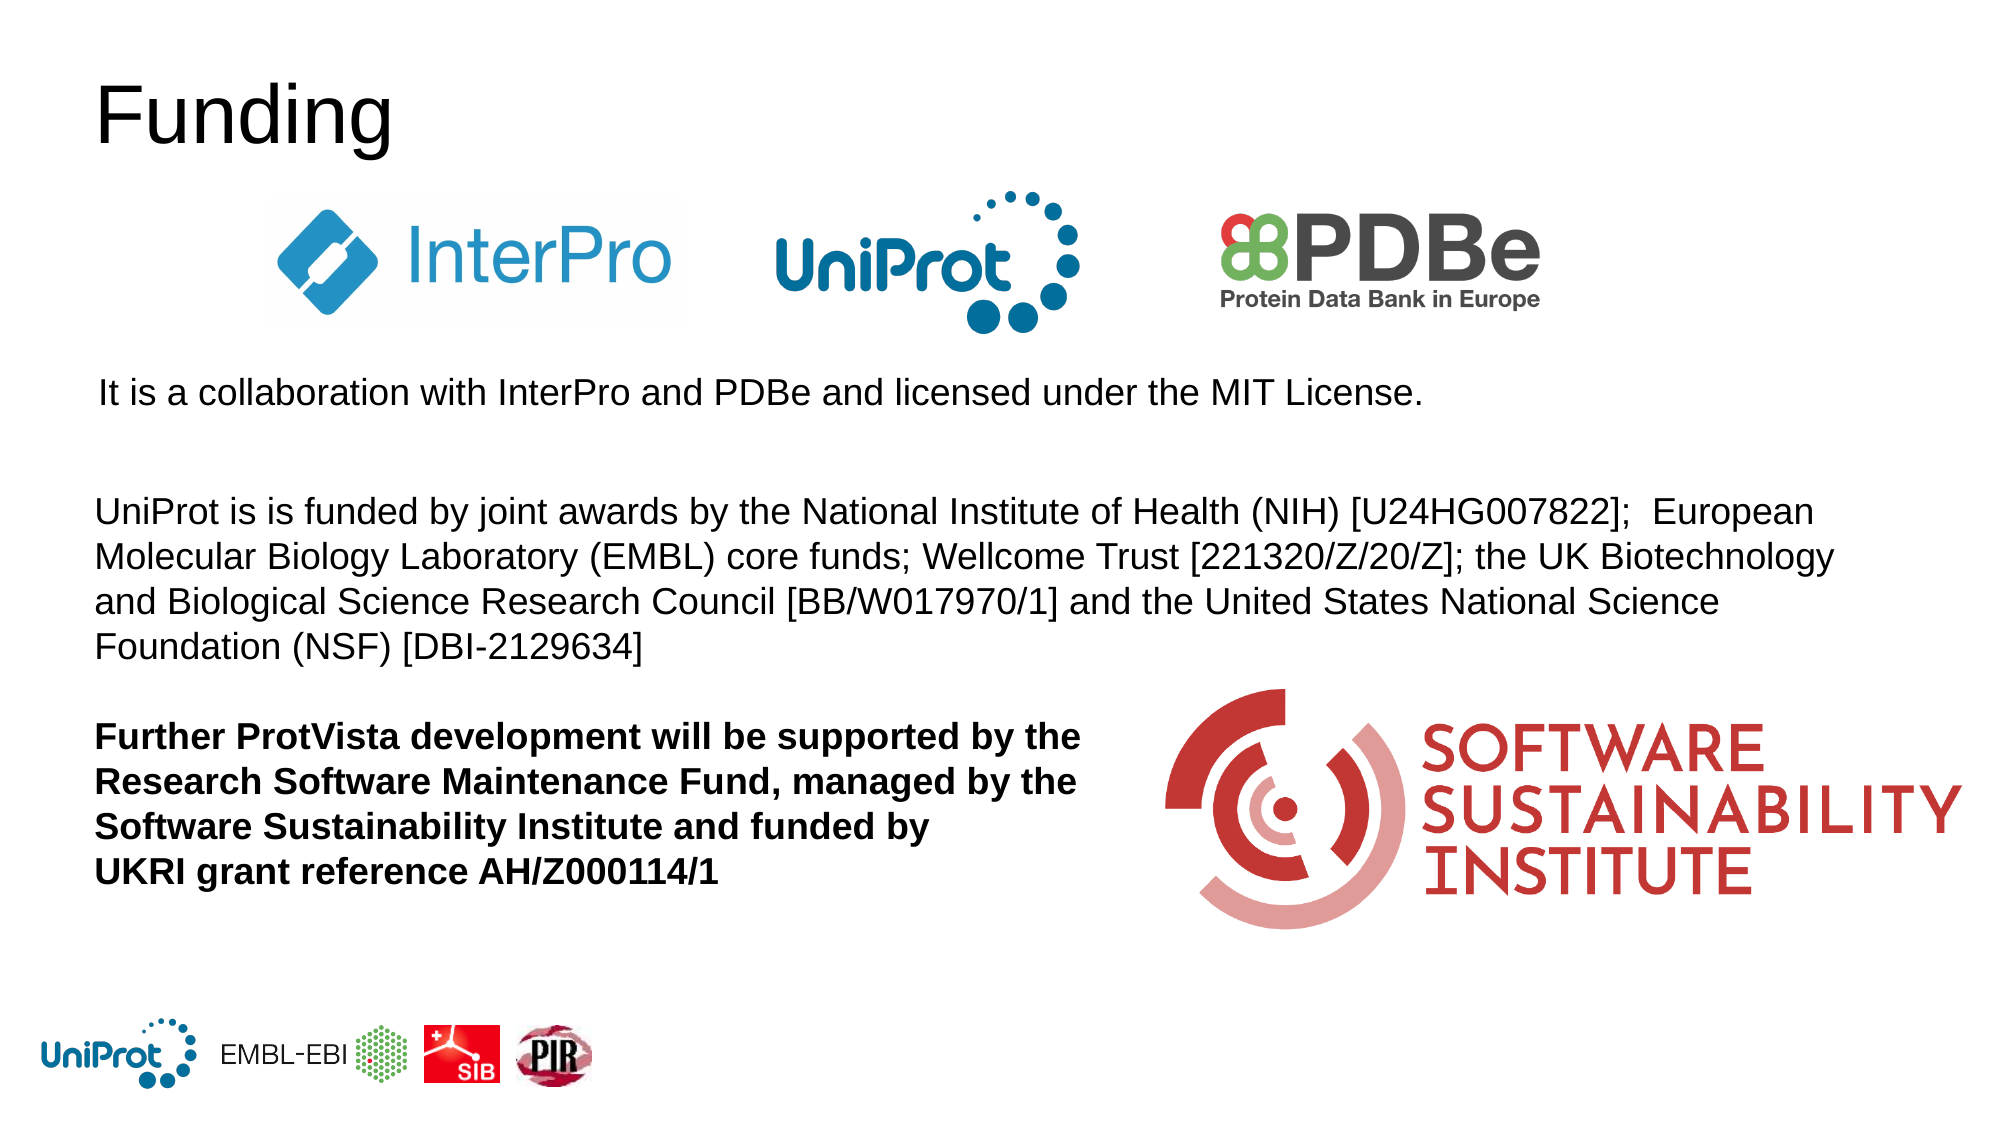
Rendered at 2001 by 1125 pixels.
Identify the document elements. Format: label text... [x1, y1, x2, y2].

text_box Funding [79, 64, 1898, 194]
picture [424, 1025, 500, 1083]
picture [1220, 212, 1540, 312]
text_box It is a collaboration with InterPro and PDBe and licensed under the MIT License. [83, 360, 1877, 421]
picture [222, 1025, 407, 1083]
picture [1160, 684, 1968, 940]
picture [26, 1005, 212, 1103]
picture [267, 197, 685, 327]
picture [516, 1025, 592, 1087]
picture [746, 164, 1110, 361]
text_box UniProt is is funded by joint awards by the National Institute of Health (NIH) [U24HG007822]; European Molecular Biology Laboratory (EMBL) core funds; Wellcome Trust [221320/Z/20/Z]; the UK Biotechnology and Biological Science Research Council [BB/W017970/1] and the United States National Science Foundation (NSF) [DBI-2129634] Further ProtVista development will be supported by the Research Software Maintenance Fund, managed by the Software Sustainability Institute and funded by UKRI grant reference AH/Z000114/1 [79, 434, 1873, 900]
